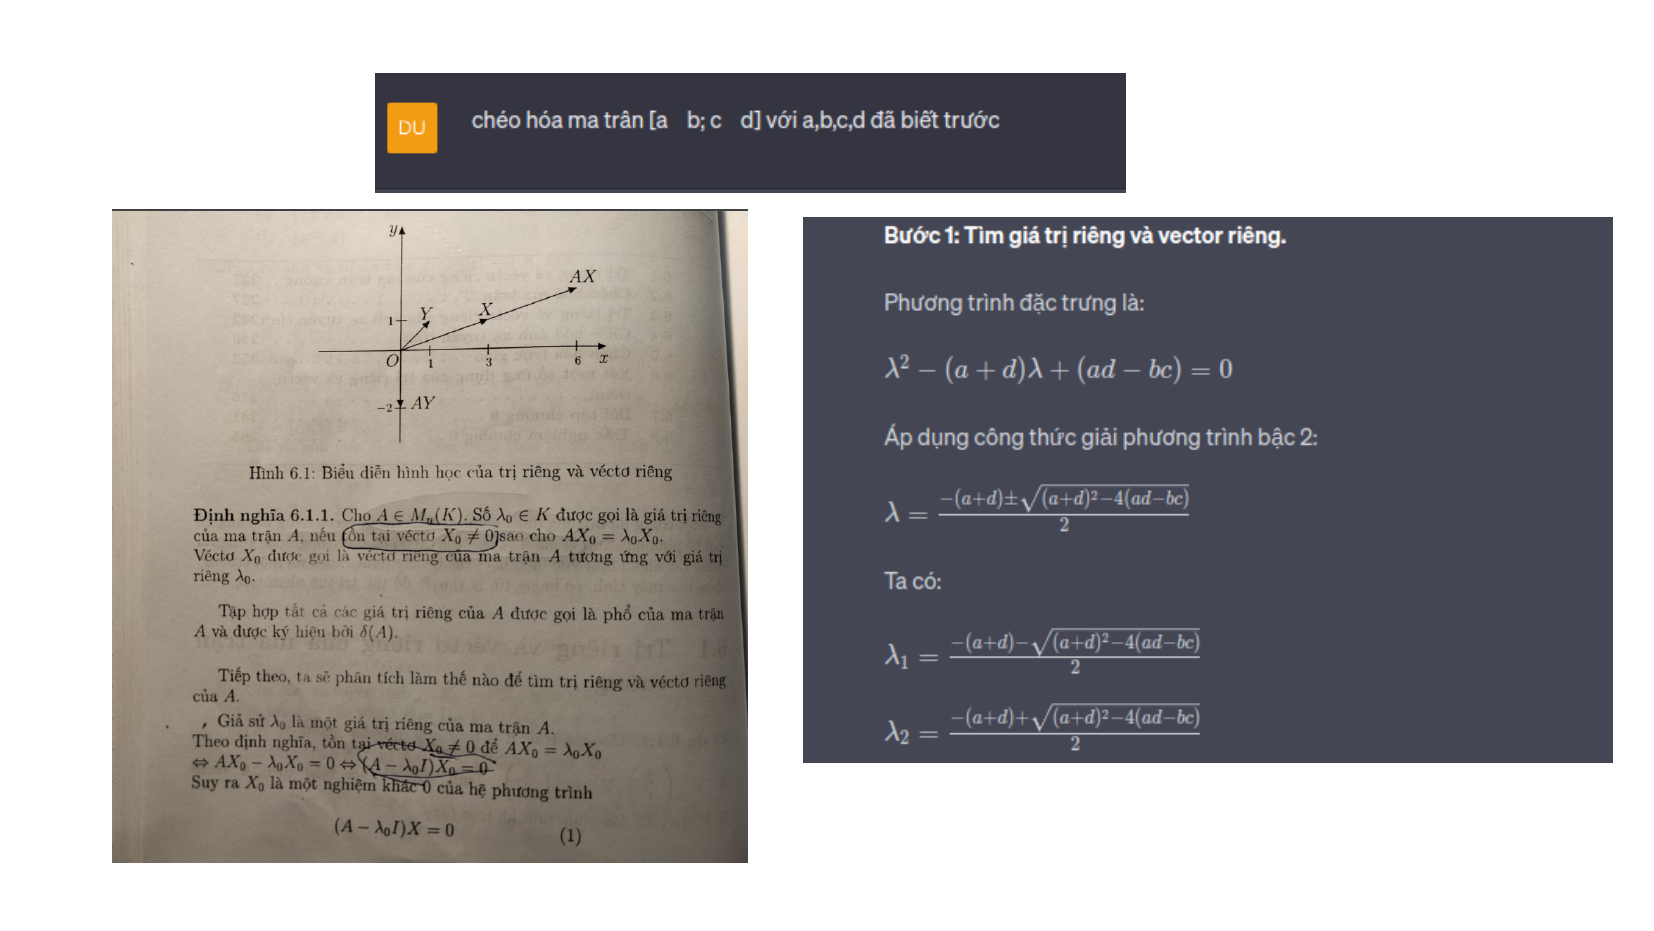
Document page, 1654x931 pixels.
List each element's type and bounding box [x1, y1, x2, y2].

picture [112, 209, 748, 863]
picture [375, 73, 1126, 193]
picture [803, 217, 1613, 763]
